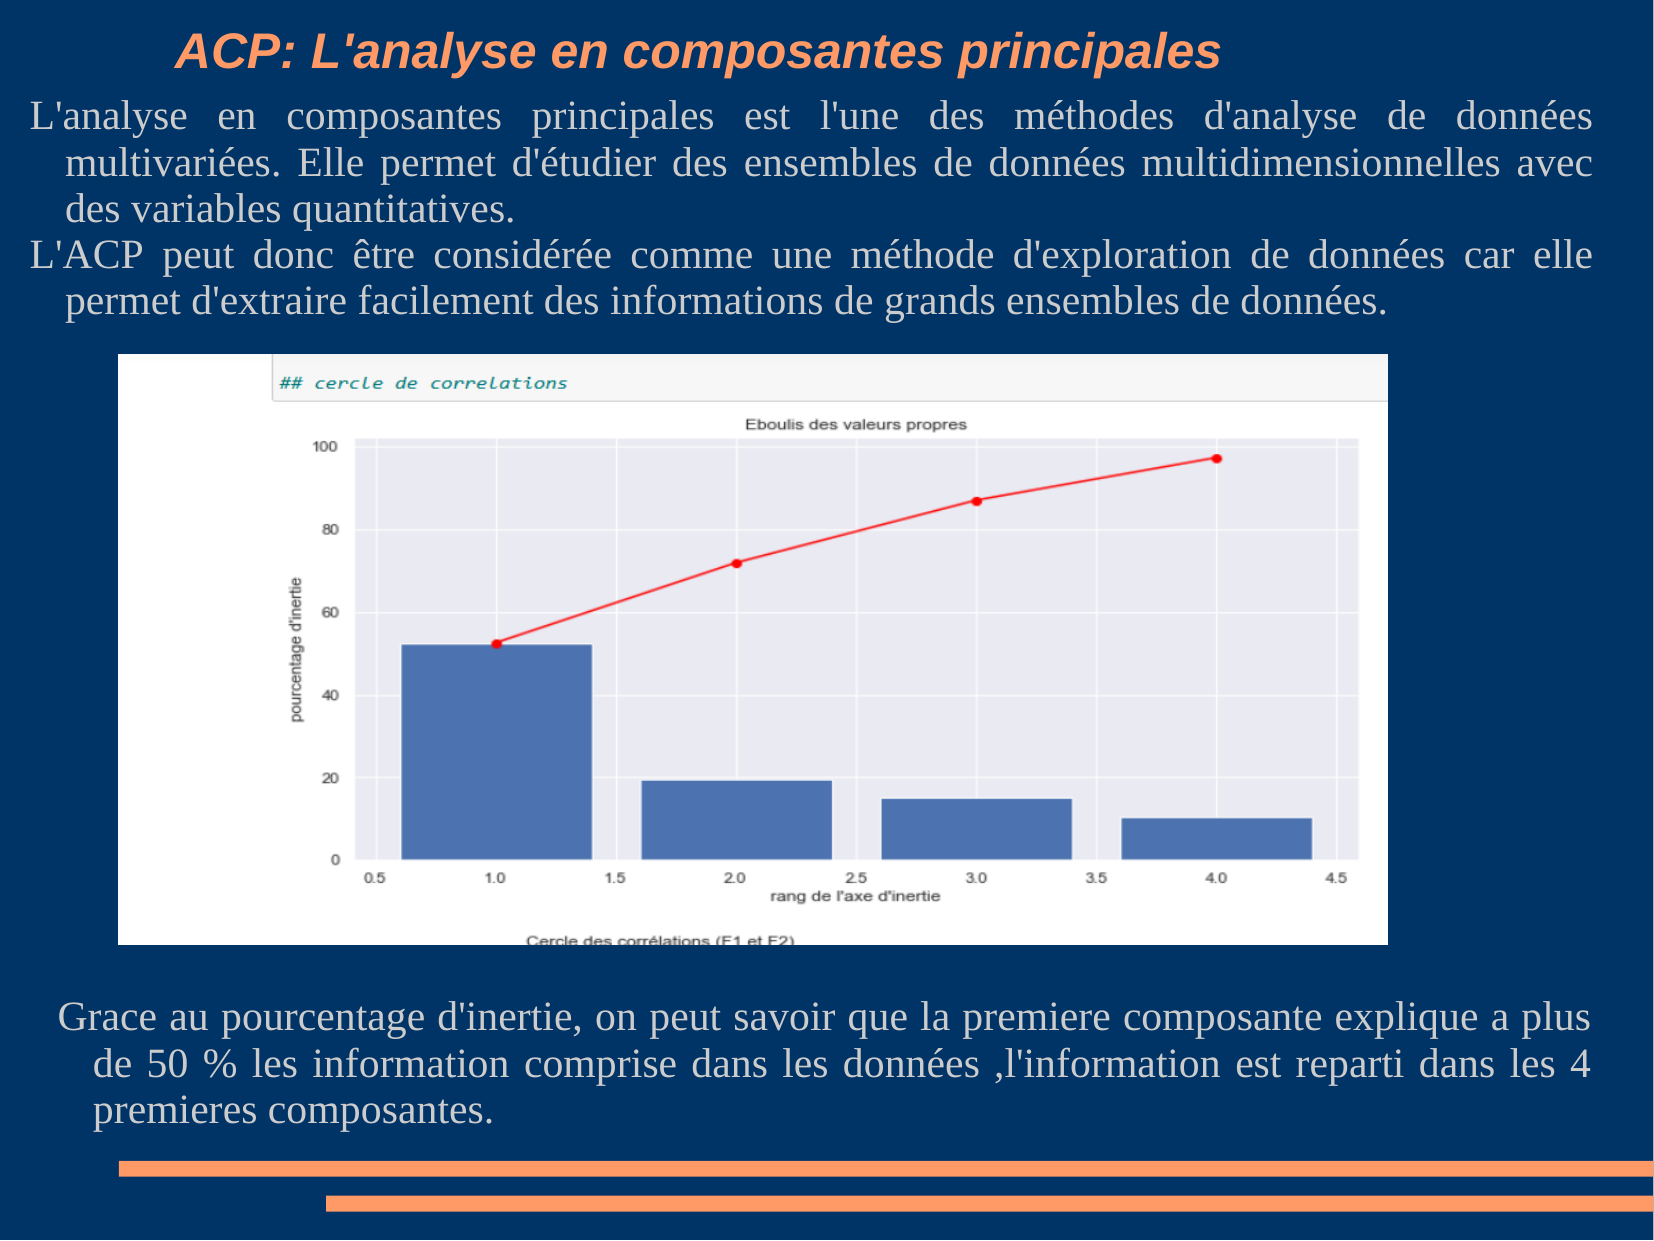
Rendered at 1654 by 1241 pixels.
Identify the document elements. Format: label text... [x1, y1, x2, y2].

text_box Grace au pourcentage d'inertie, on peut savoir que la premiere composante explique a plus de 50 % les information comprise dans les données ,l'information est reparti dans les 4 premieres composantes. [57, 992, 1594, 1134]
subtitle L'analyse en composantes principales est l'une des méthodes d'analyse de données multivariées. Elle permet d'étudier des ensembles de données multidimensionnelles avec des variables quantitatives. L'ACP peut donc être considérée comme une méthode d'exploration de données car elle permet d'extraire facilement des informations de grands ensembles de données. [29, 88, 1595, 328]
title ACP: L'analyse en composantes principales [0, 0, 1413, 102]
picture [118, 354, 1388, 945]
